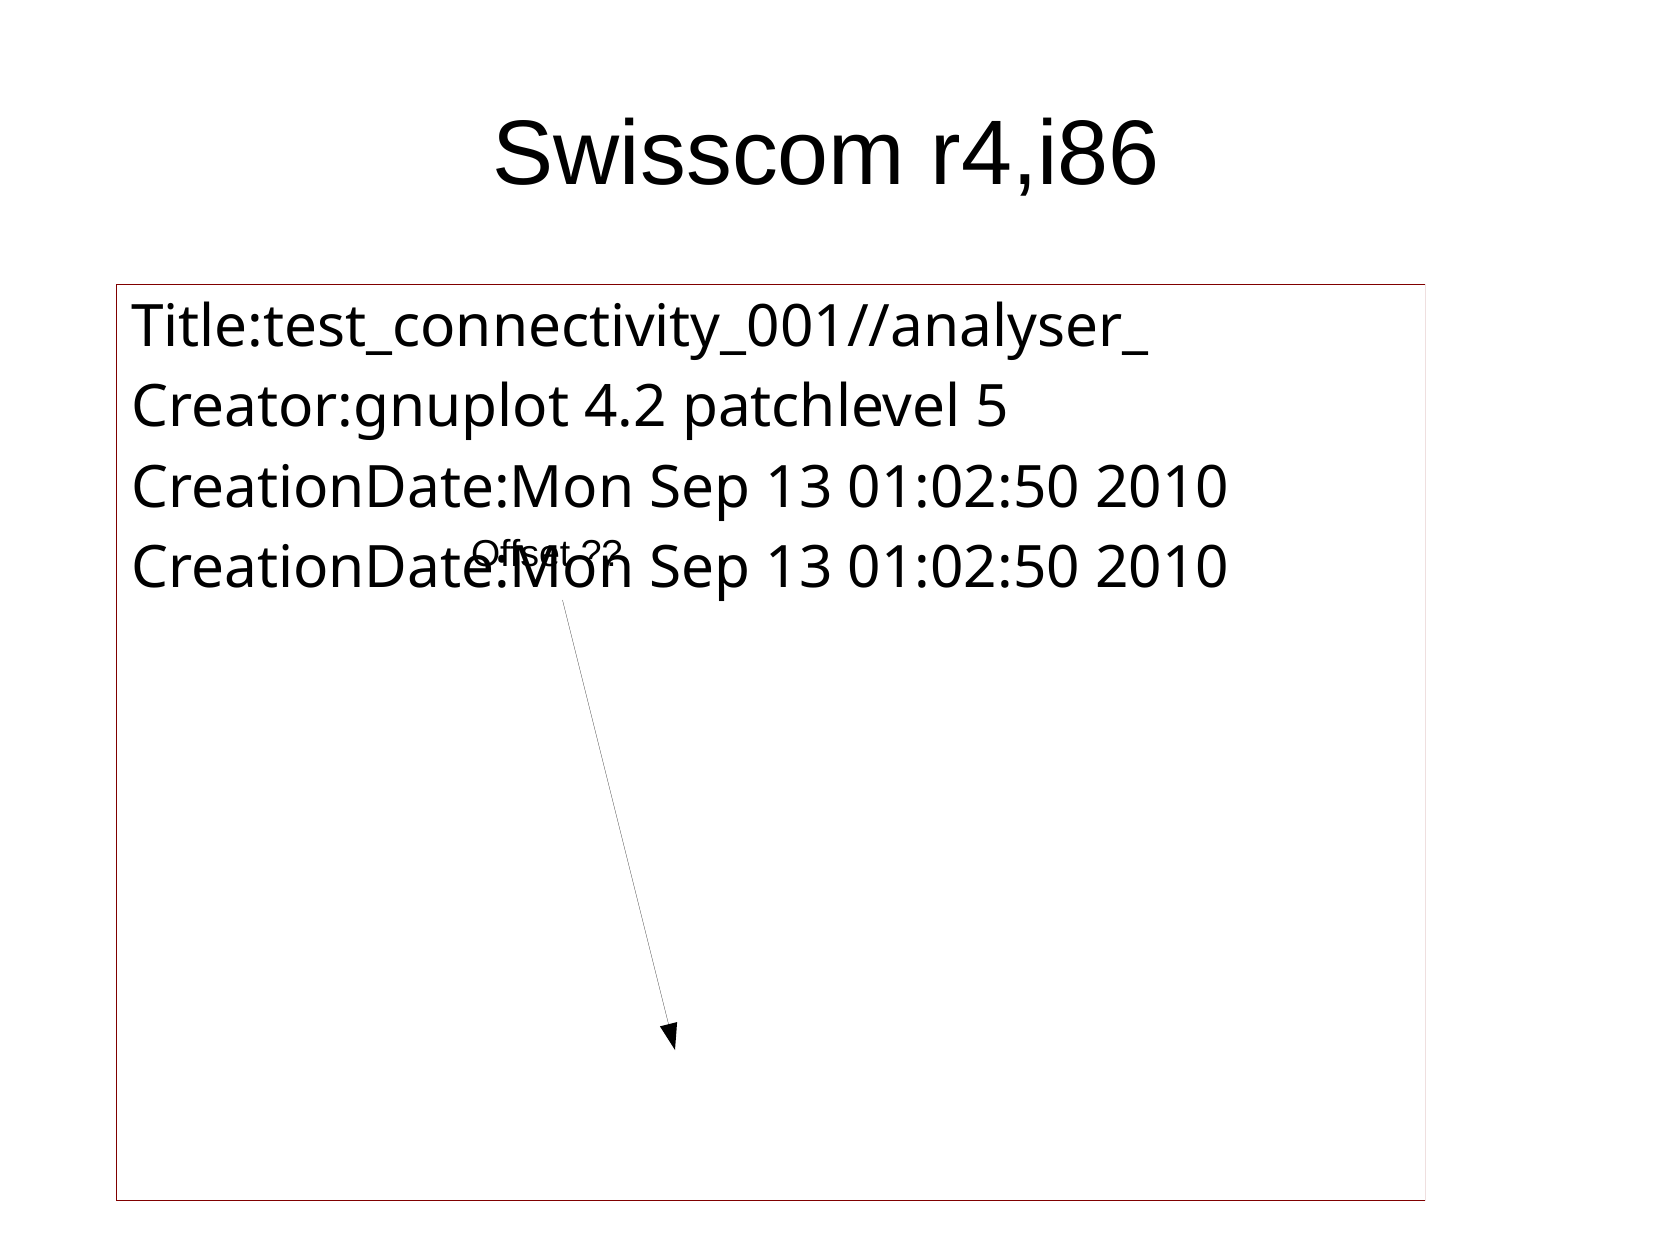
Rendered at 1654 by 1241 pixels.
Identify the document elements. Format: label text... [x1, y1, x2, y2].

title Swisscom r4,i86 [82, 56, 1571, 250]
text_box Offset ?? [456, 525, 638, 582]
picture [112, 280, 1426, 1201]
